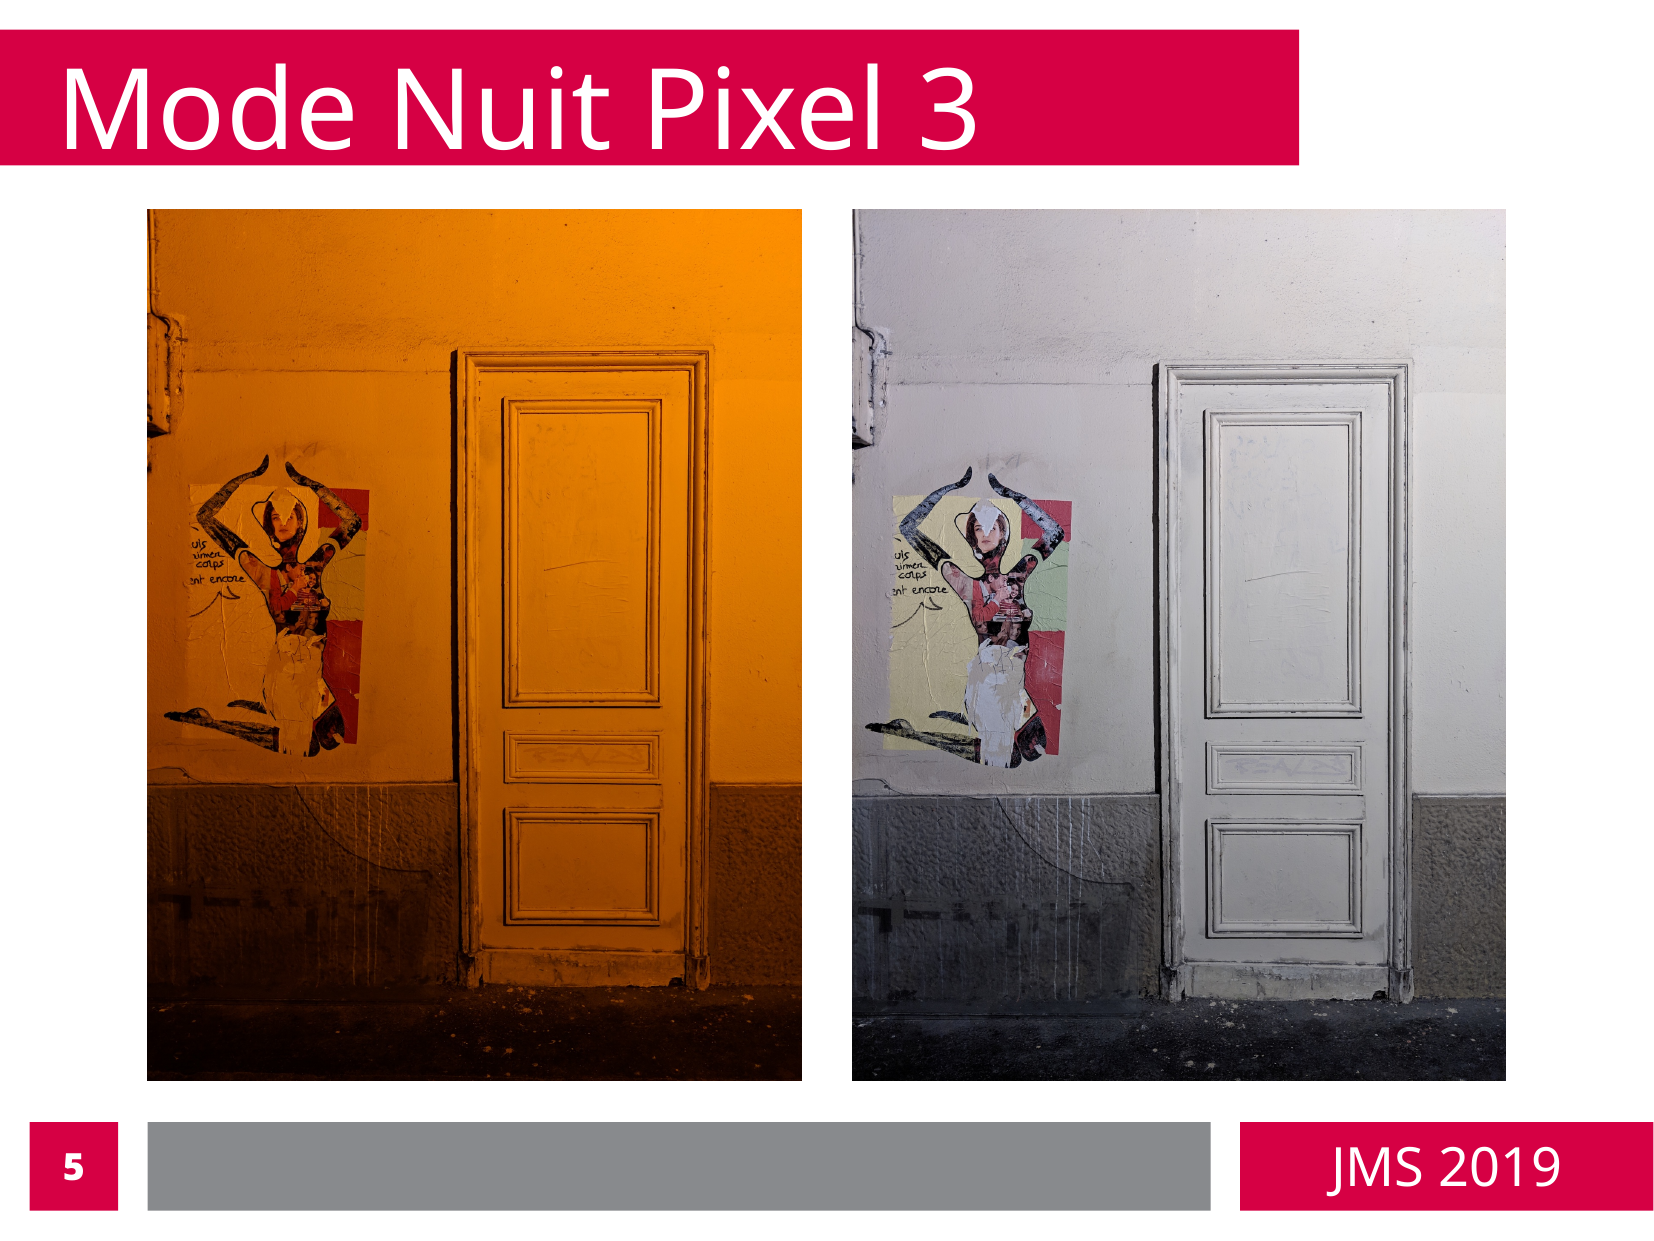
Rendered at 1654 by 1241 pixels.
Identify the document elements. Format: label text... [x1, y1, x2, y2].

title Mode Nuit Pixel 3 [0, 29, 1229, 178]
picture [852, 209, 1506, 1081]
picture [147, 209, 802, 1081]
